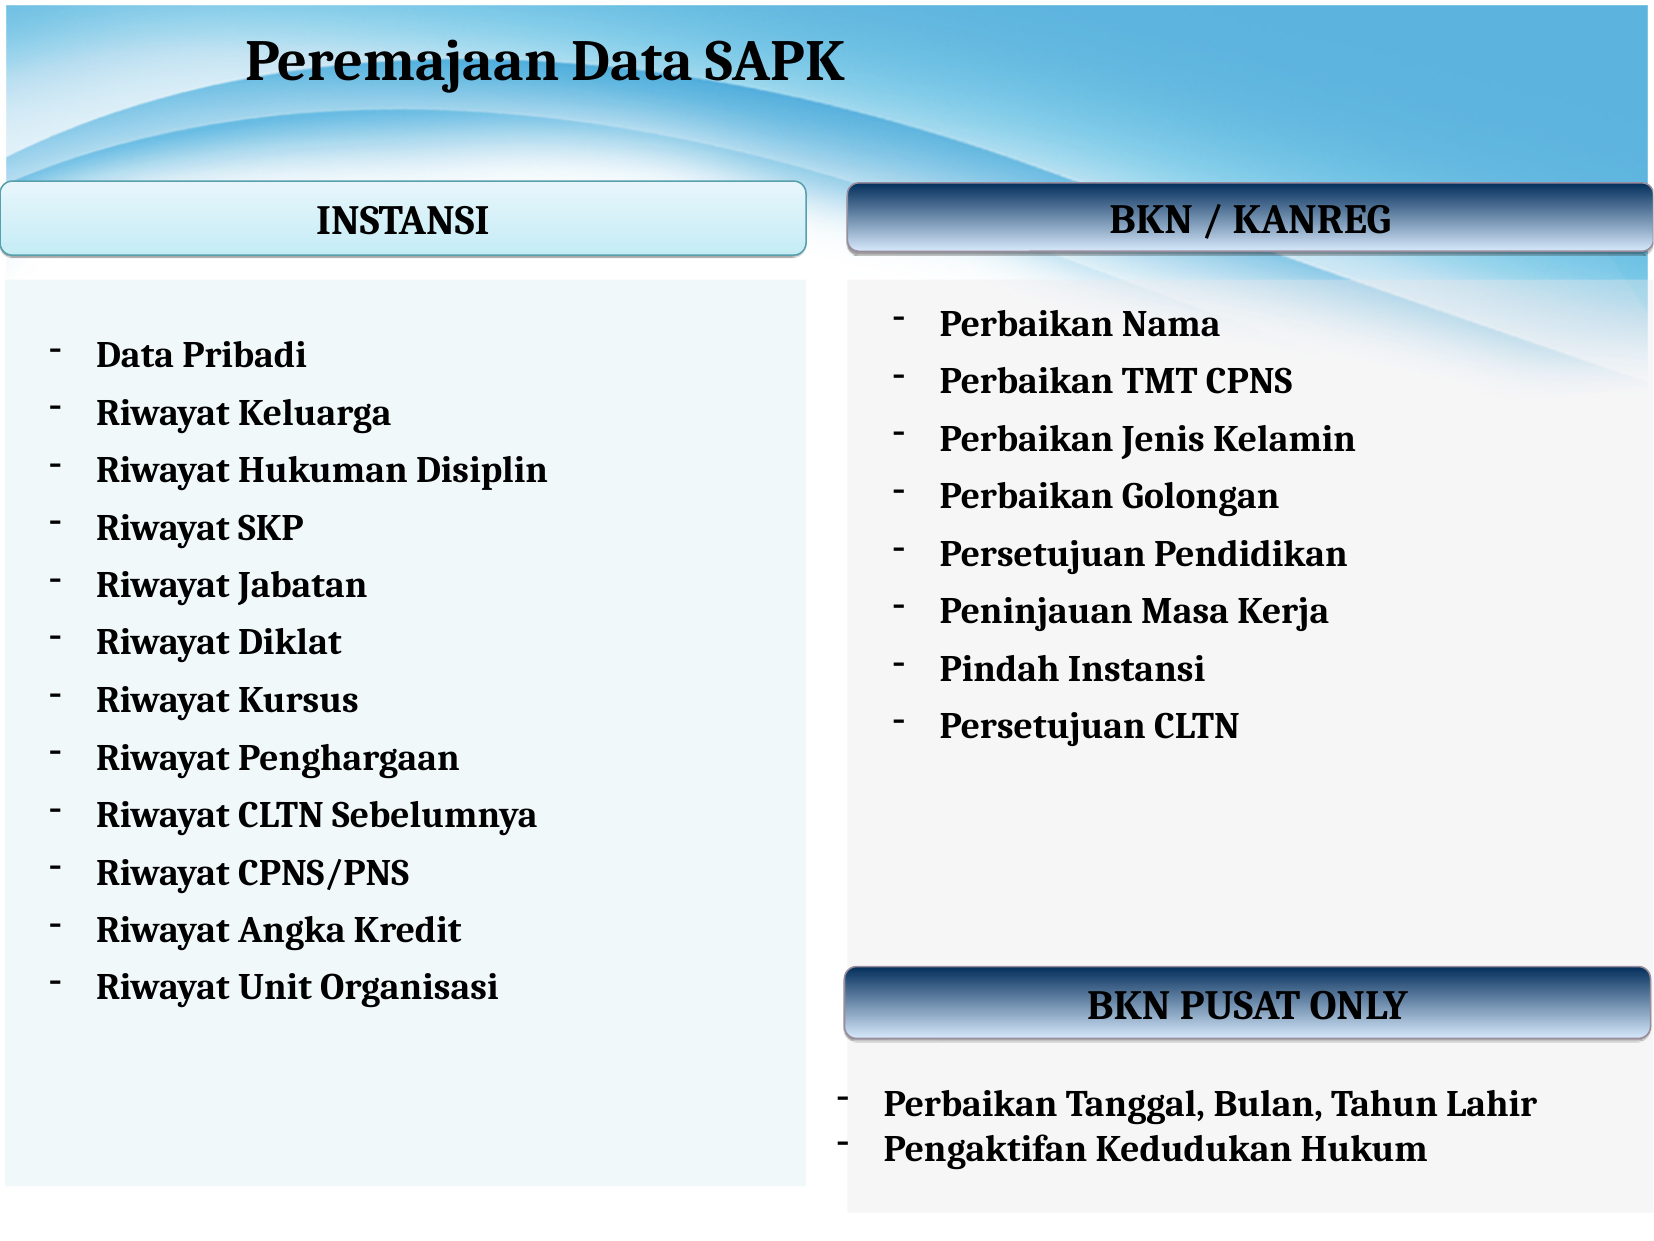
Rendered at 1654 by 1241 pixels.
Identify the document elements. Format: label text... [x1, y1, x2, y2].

text_box [5, 279, 806, 1187]
picture [0, 0, 1654, 1241]
text_box BKN / KANREG [847, 182, 1654, 252]
text_box INSTANSI [0, 181, 807, 256]
title Peremajaan Data SAPK [230, 13, 1571, 111]
text_box [847, 279, 1654, 1213]
text_box Data Pribadi Riwayat Keluarga Riwayat Hukuman Disiplin Riwayat SKP Riwayat Jabatan Riwayat Diklat Riwayat Kursus Riwayat Penghargaan Riwayat CLTN Sebelumnya Riwayat CPNS/PNS Riwayat Angka Kredit Riwayat Unit Organisasi [34, 322, 803, 1061]
text_box Perbaikan Nama Perbaikan TMT CPNS Perbaikan Jenis Kelamin Perbaikan Golongan Persetujuan Pendidikan Peninjauan Masa Kerja Pindah Instansi Persetujuan CLTN [877, 291, 1633, 754]
text_box Perbaikan Tanggal, Bulan, Tahun Lahir Pengaktifan Kedudukan Hukum [821, 1071, 1553, 1221]
text_box BKN PUSAT ONLY [844, 966, 1651, 1039]
